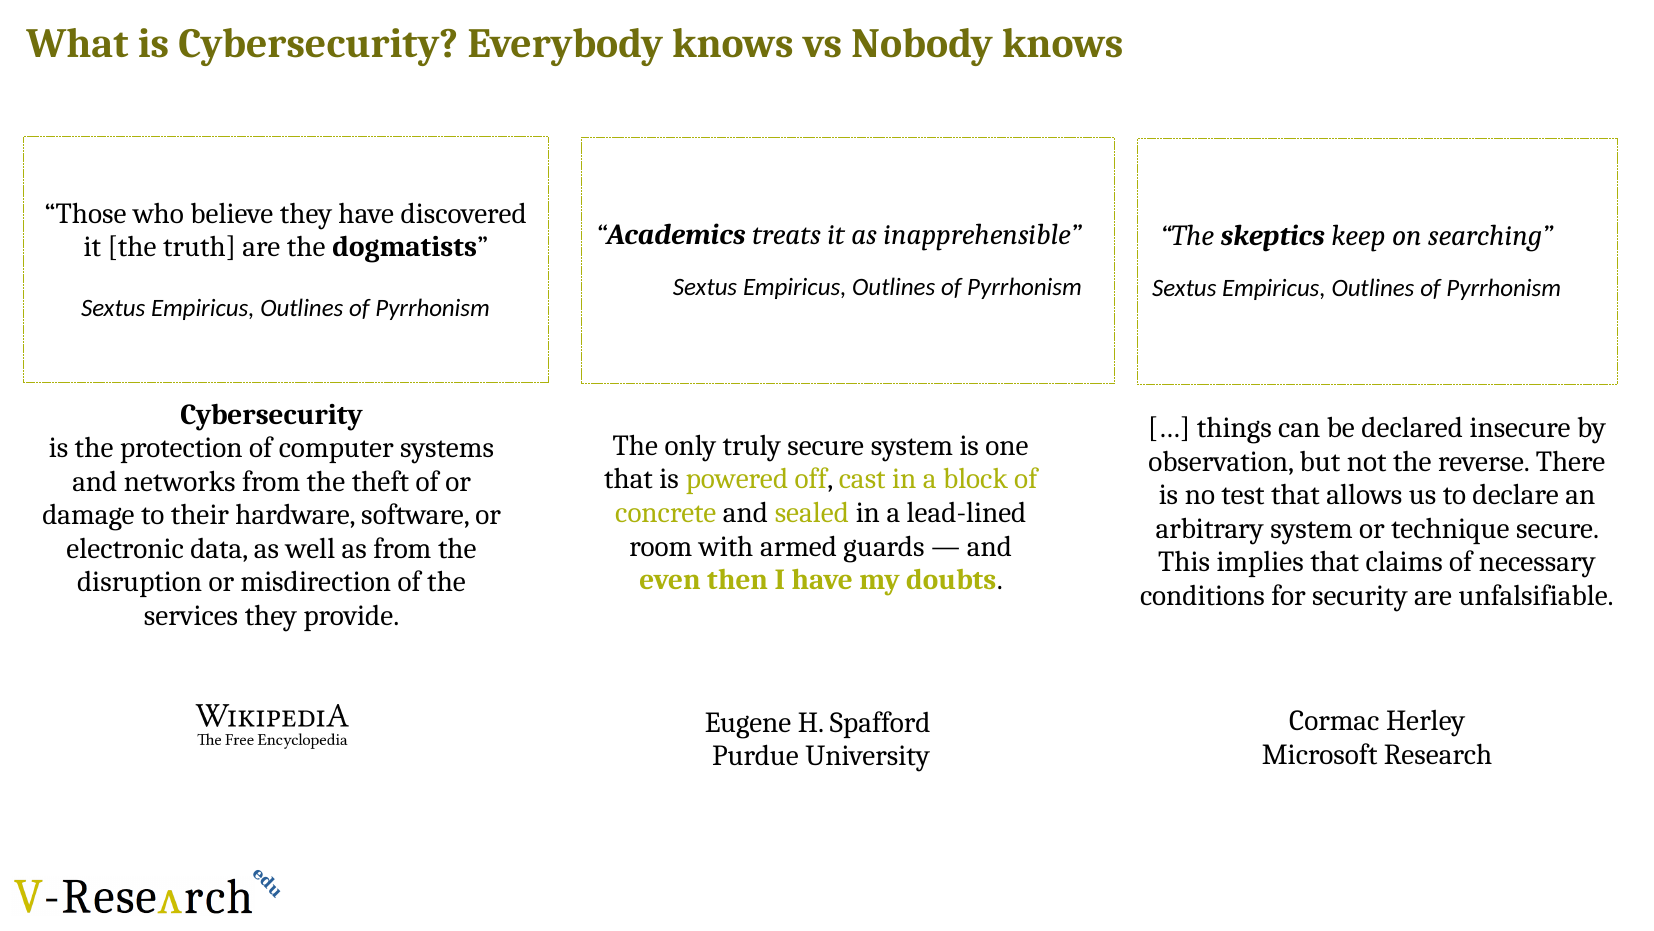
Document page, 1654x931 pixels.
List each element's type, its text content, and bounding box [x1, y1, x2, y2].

text_box Cybersecurity is the protection of computer systems and networks from the theft of or damage to their hardware, software, or electronic data, as well as from the disruption or misdirection of the services they provide. [18, 390, 526, 646]
text_box “The skeptics keep on searching” Sextus Empiricus, Outlines of Pyrrhonism [1137, 138, 1618, 385]
text_box Eugene H. Spafford Purdue University [681, 697, 961, 782]
text_box What is Cybersecurity? Everybody knows vs Nobody knows [11, 12, 1193, 77]
text_box “Academics treats it as inapprehensible” Sextus Empiricus, Outlines of Pyrrhonism [581, 137, 1115, 384]
picture [11, 876, 255, 916]
text_box Cormac Herley Microsoft Research [1237, 696, 1517, 780]
picture [185, 704, 359, 750]
text_box […] things can be declared insecure by observation, but not the reverse. There is no test that allows us to declare an arbitrary system or technique secure. This implies that claims of necessary conditions for security are unfalsifiable. [1137, 411, 1618, 652]
text_box edu [222, 847, 333, 931]
text_box “Those who believe they have discovered it [the truth] are the dogmatists” Sextus Empiricus, Outlines of Pyrrhonism [23, 136, 549, 383]
text_box The only truly secure system is one that is powered off, cast in a block of concrete and sealed in a lead-lined room with armed guards — and even then I have my doubts. [581, 421, 1061, 617]
